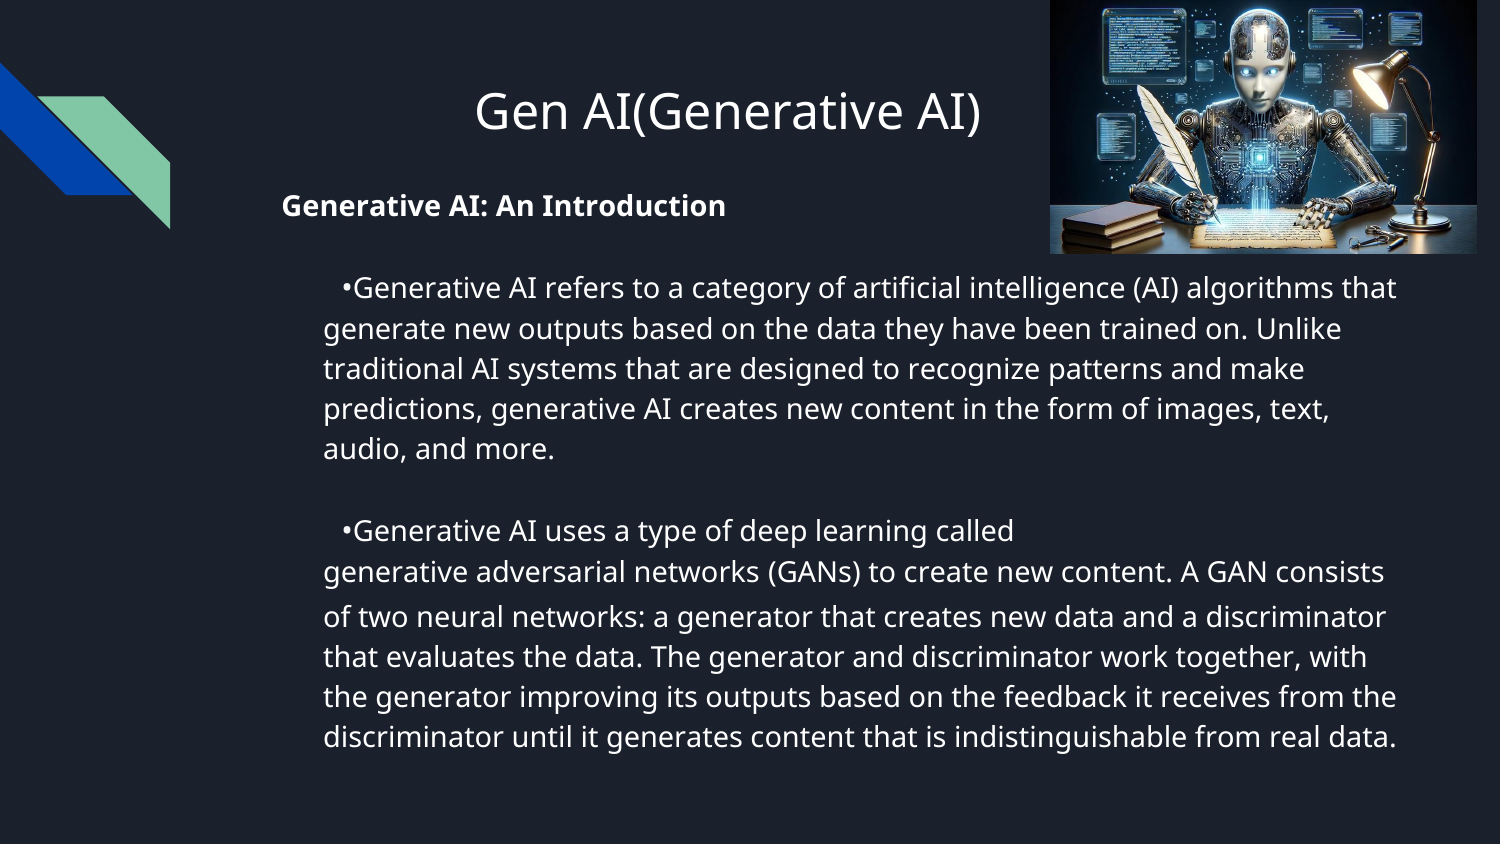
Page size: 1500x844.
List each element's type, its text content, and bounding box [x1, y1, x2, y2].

picture [1050, 0, 1477, 254]
list Generative AI: An Introduction •Generative AI refers to a category of artificial intelligence (AI) algorithms that generate new outputs based on the data they have been trained on. Unlike traditional AI systems that are designed to recognize patterns and make predictions, generative AI creates new content in the form of images, text, audio, and more. •Generative AI uses a type of deep learning called generative adversarial networks (GANs) to create new content. A GAN consists of two neural networks: a generator that creates new data and a discriminator that evaluates the data. The generator and discriminator work together, with the generator improving its outputs based on the feedback it receives from the discriminator until it generates content that is indistinguishable from real data. [185, 167, 1430, 779]
title Gen AI(Generative AI) [212, 64, 1050, 167]
